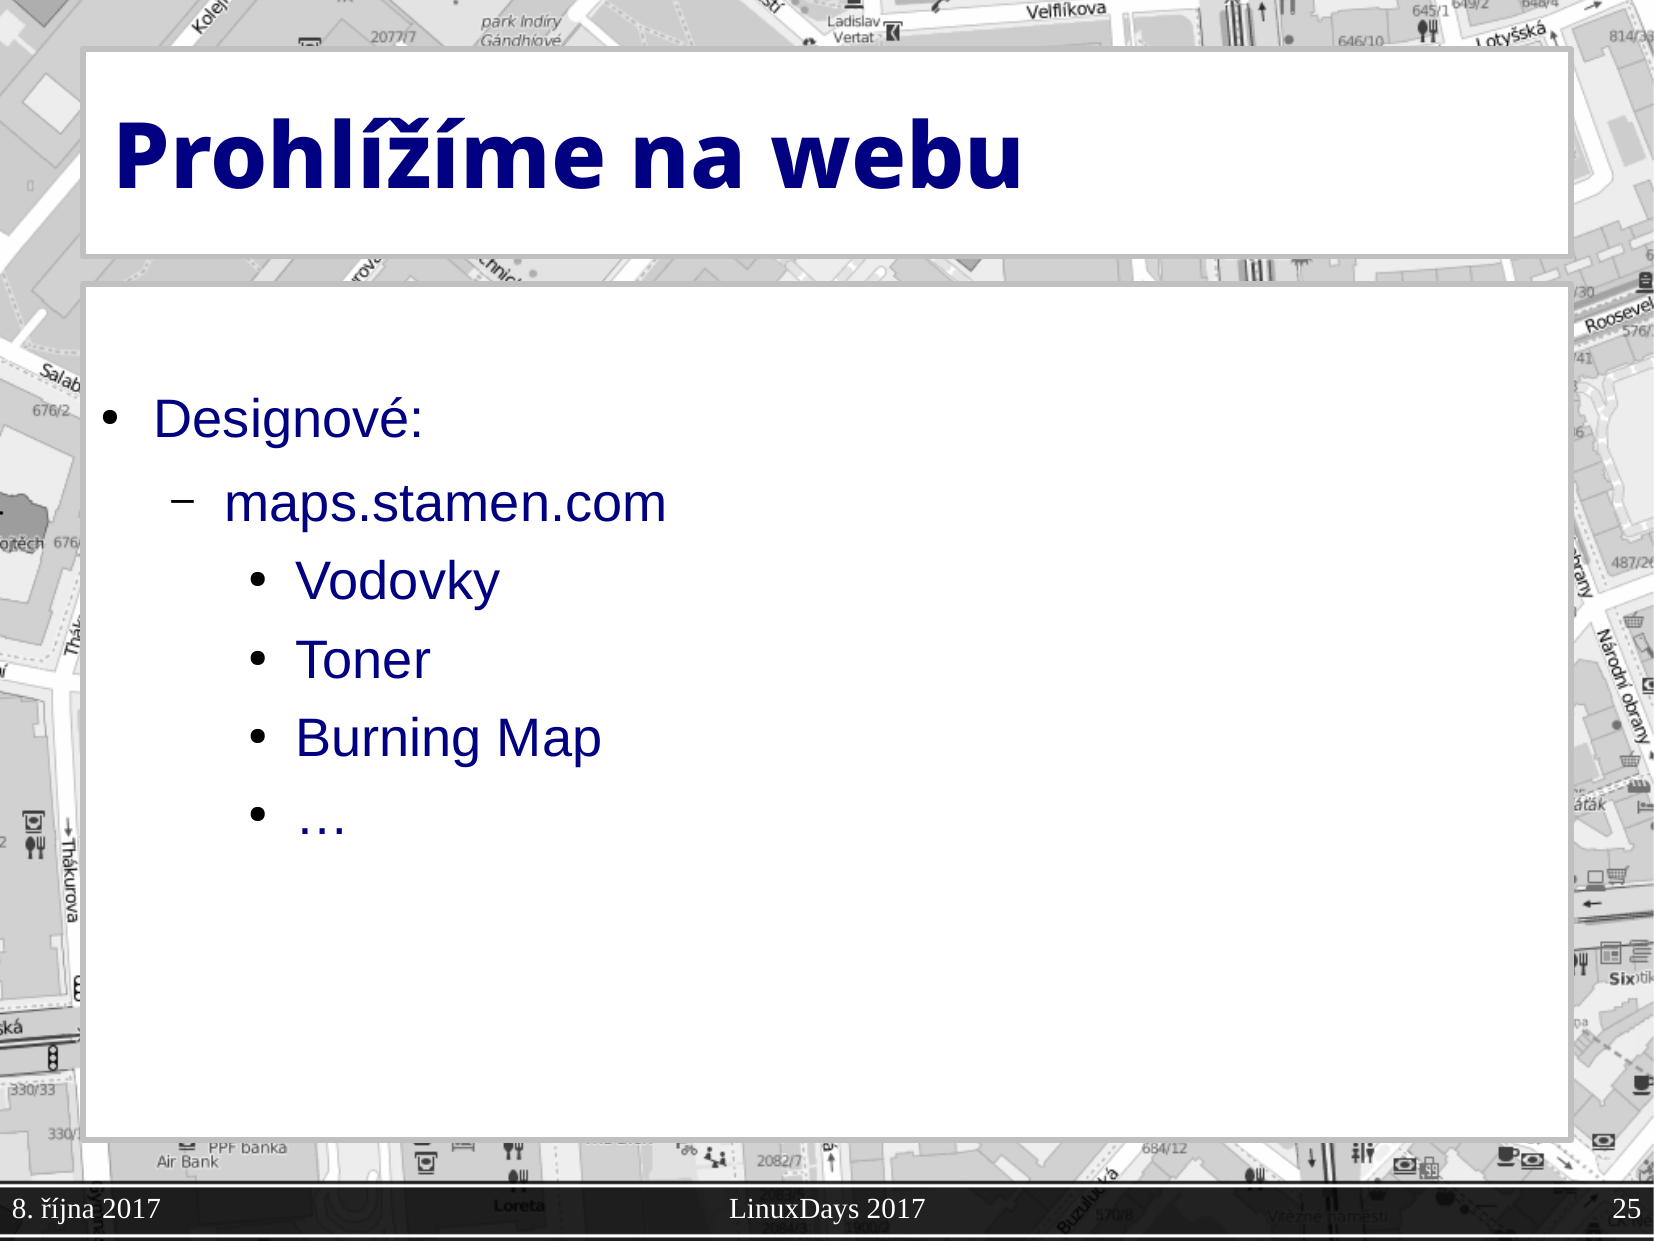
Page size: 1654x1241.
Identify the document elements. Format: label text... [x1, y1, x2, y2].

list Designové: maps.stamen.com Vodovky Toner Burning Map … [82, 284, 1571, 1140]
picture [0, 0, 1654, 1241]
title Prohlížíme na webu [82, 49, 1571, 257]
